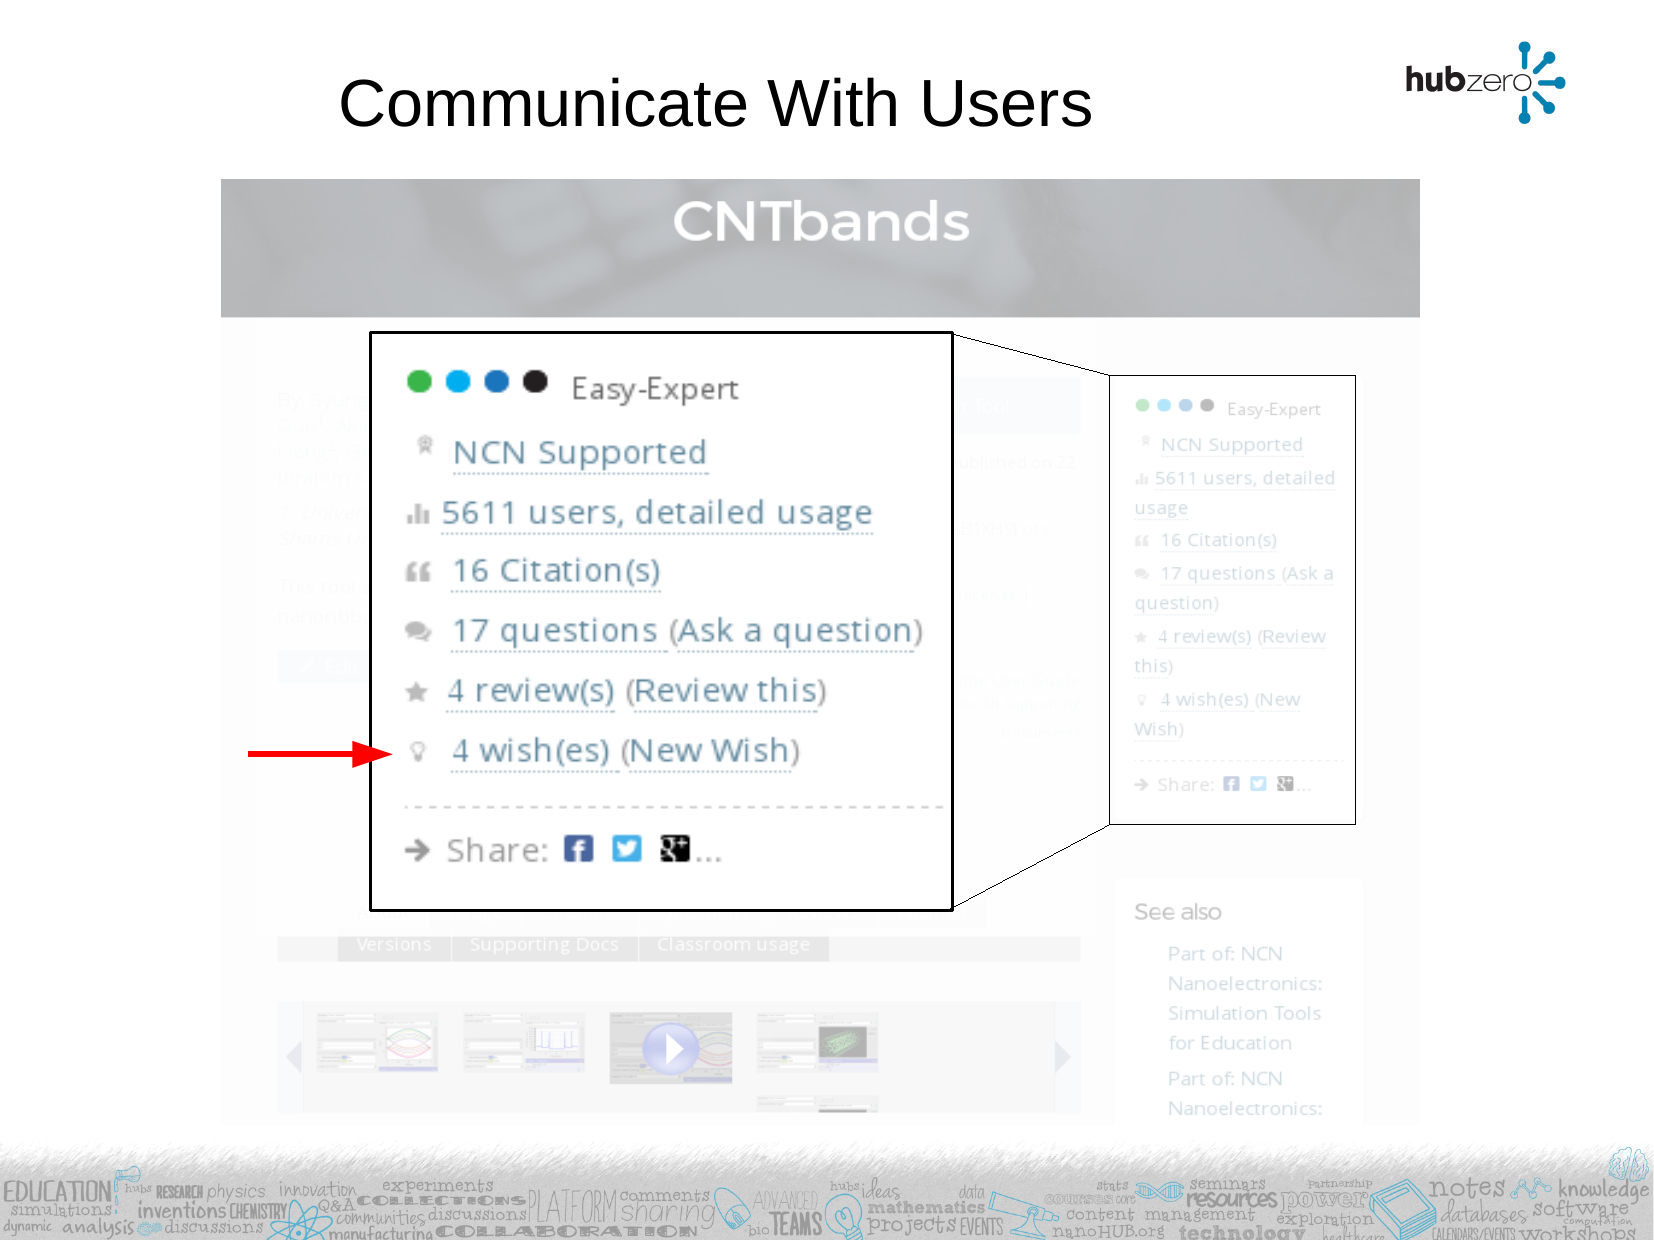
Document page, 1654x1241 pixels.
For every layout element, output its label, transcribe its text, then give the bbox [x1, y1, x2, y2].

title Communicate With Users [82, 46, 1351, 161]
picture [372, 333, 951, 909]
picture [0, 1140, 1654, 1240]
text_box [220, 160, 1428, 1126]
picture [1402, 38, 1569, 127]
